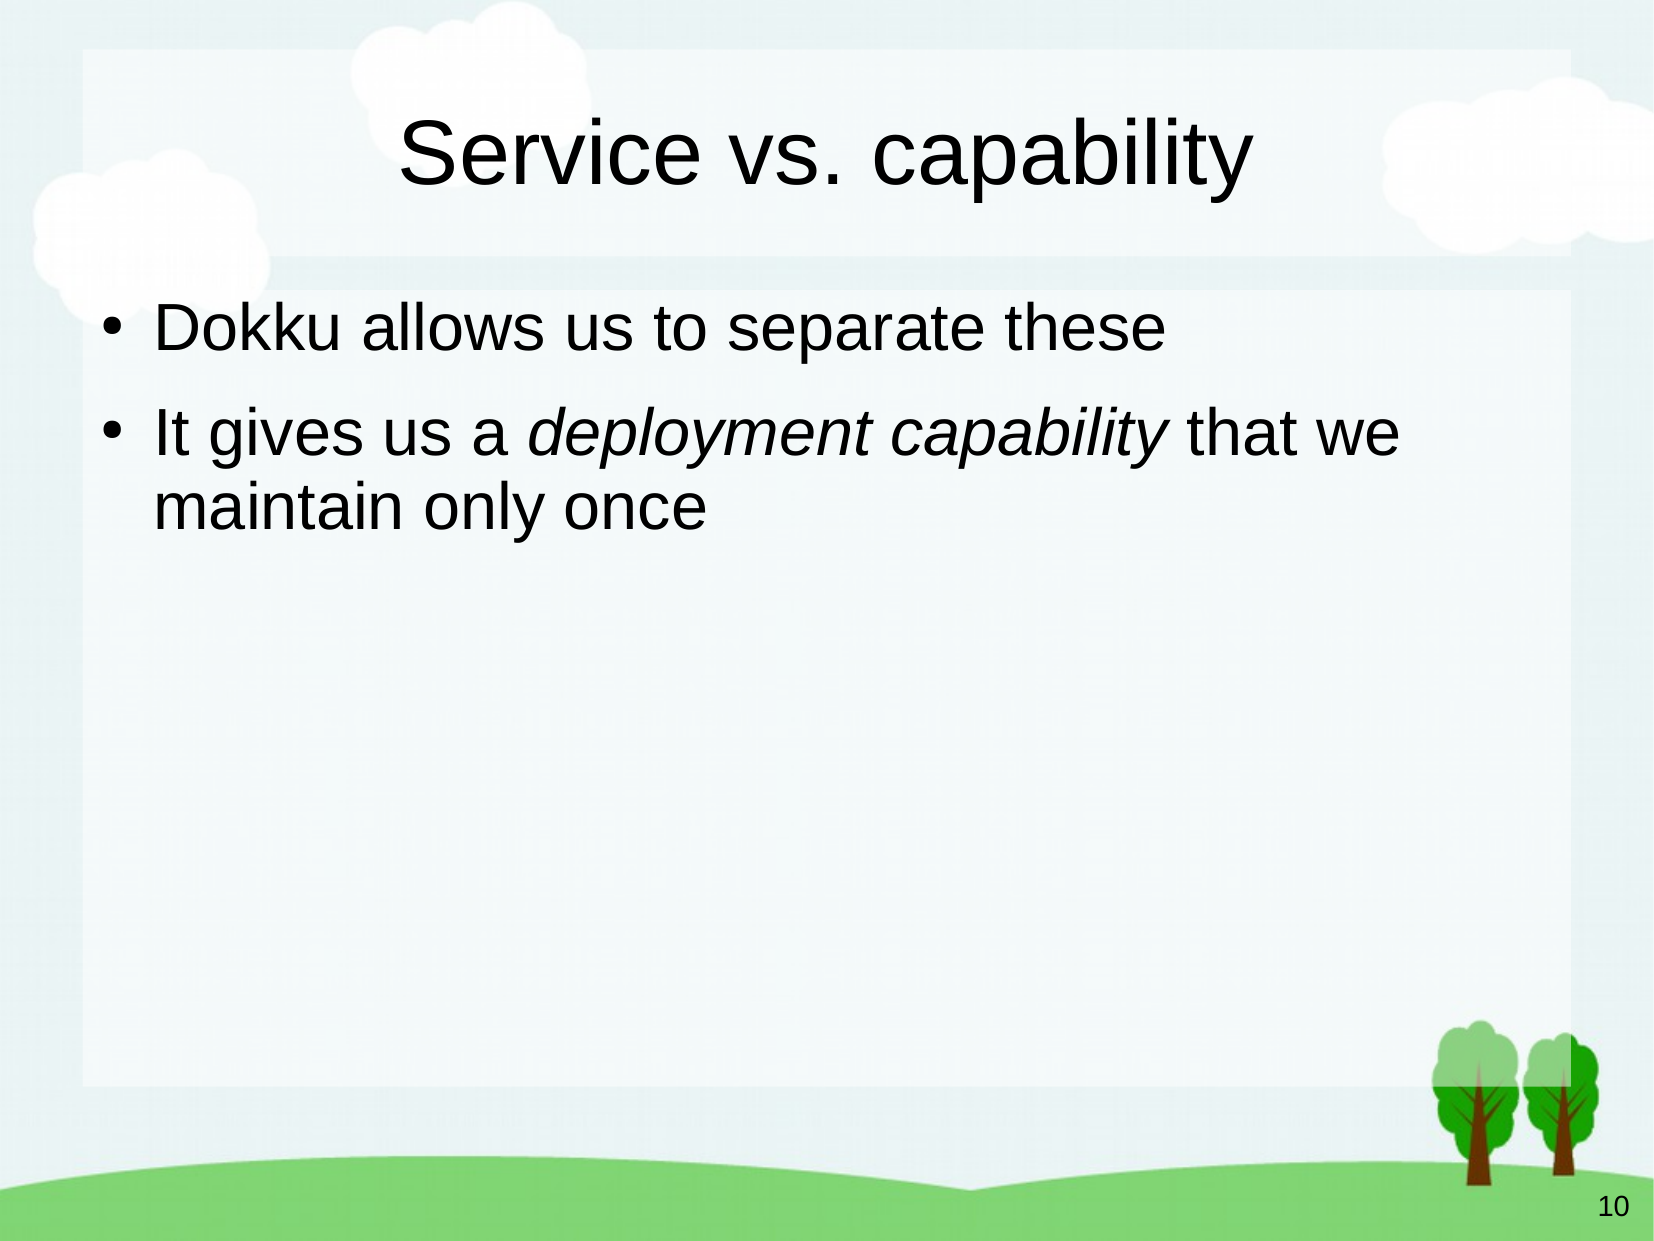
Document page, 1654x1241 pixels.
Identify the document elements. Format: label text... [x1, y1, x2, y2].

list Dokku allows us to separate these It gives us a deployment capability that we maintain only once [82, 290, 1571, 1087]
title Service vs. capability [82, 49, 1571, 257]
picture [0, 0, 1654, 1241]
